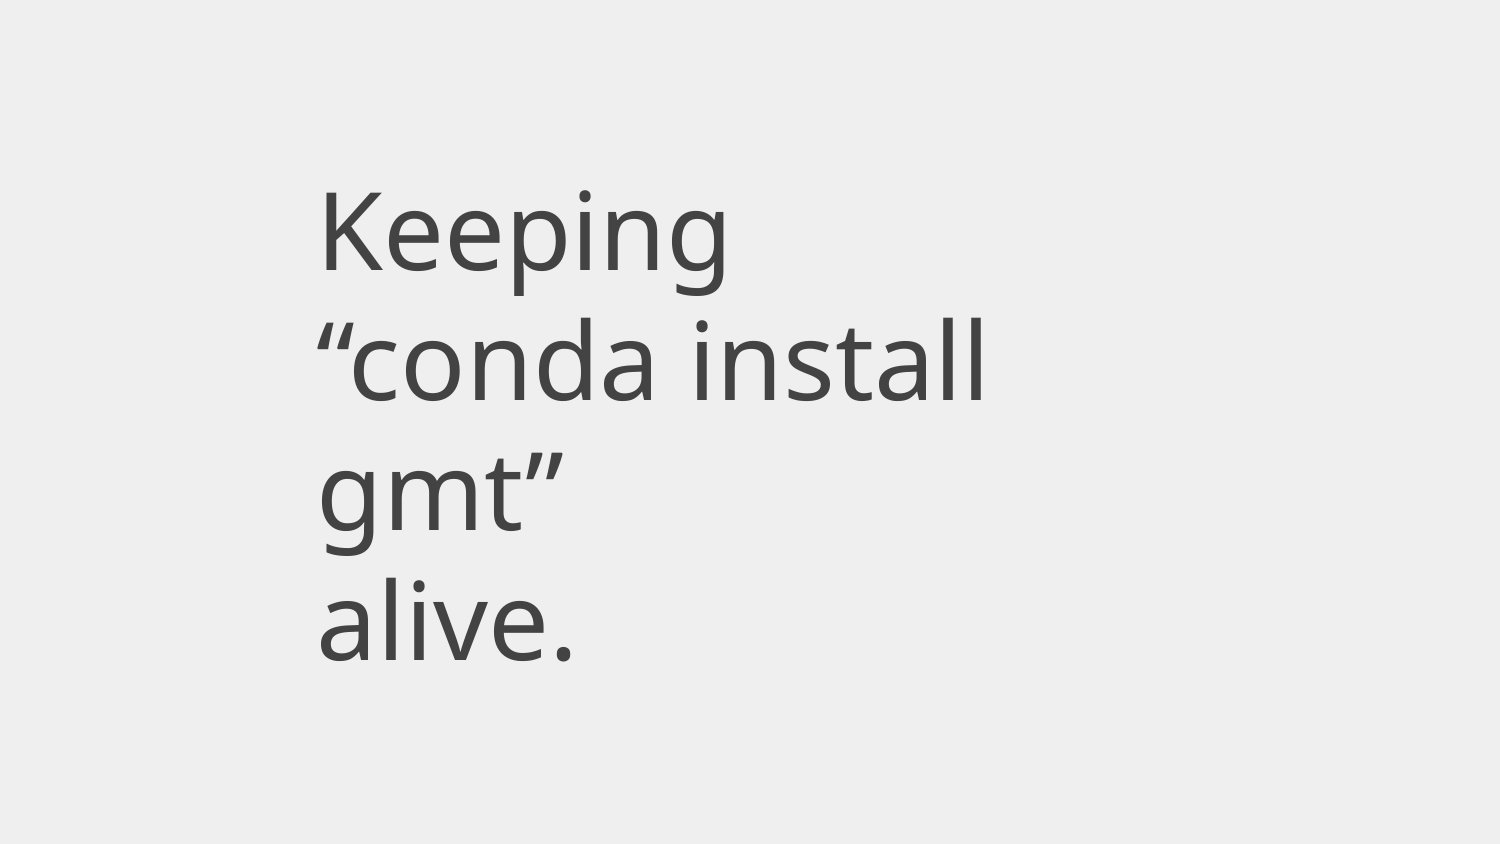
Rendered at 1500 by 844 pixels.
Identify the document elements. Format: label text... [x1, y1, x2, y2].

title Keeping “conda install gmt” alive. [301, 62, 1199, 781]
